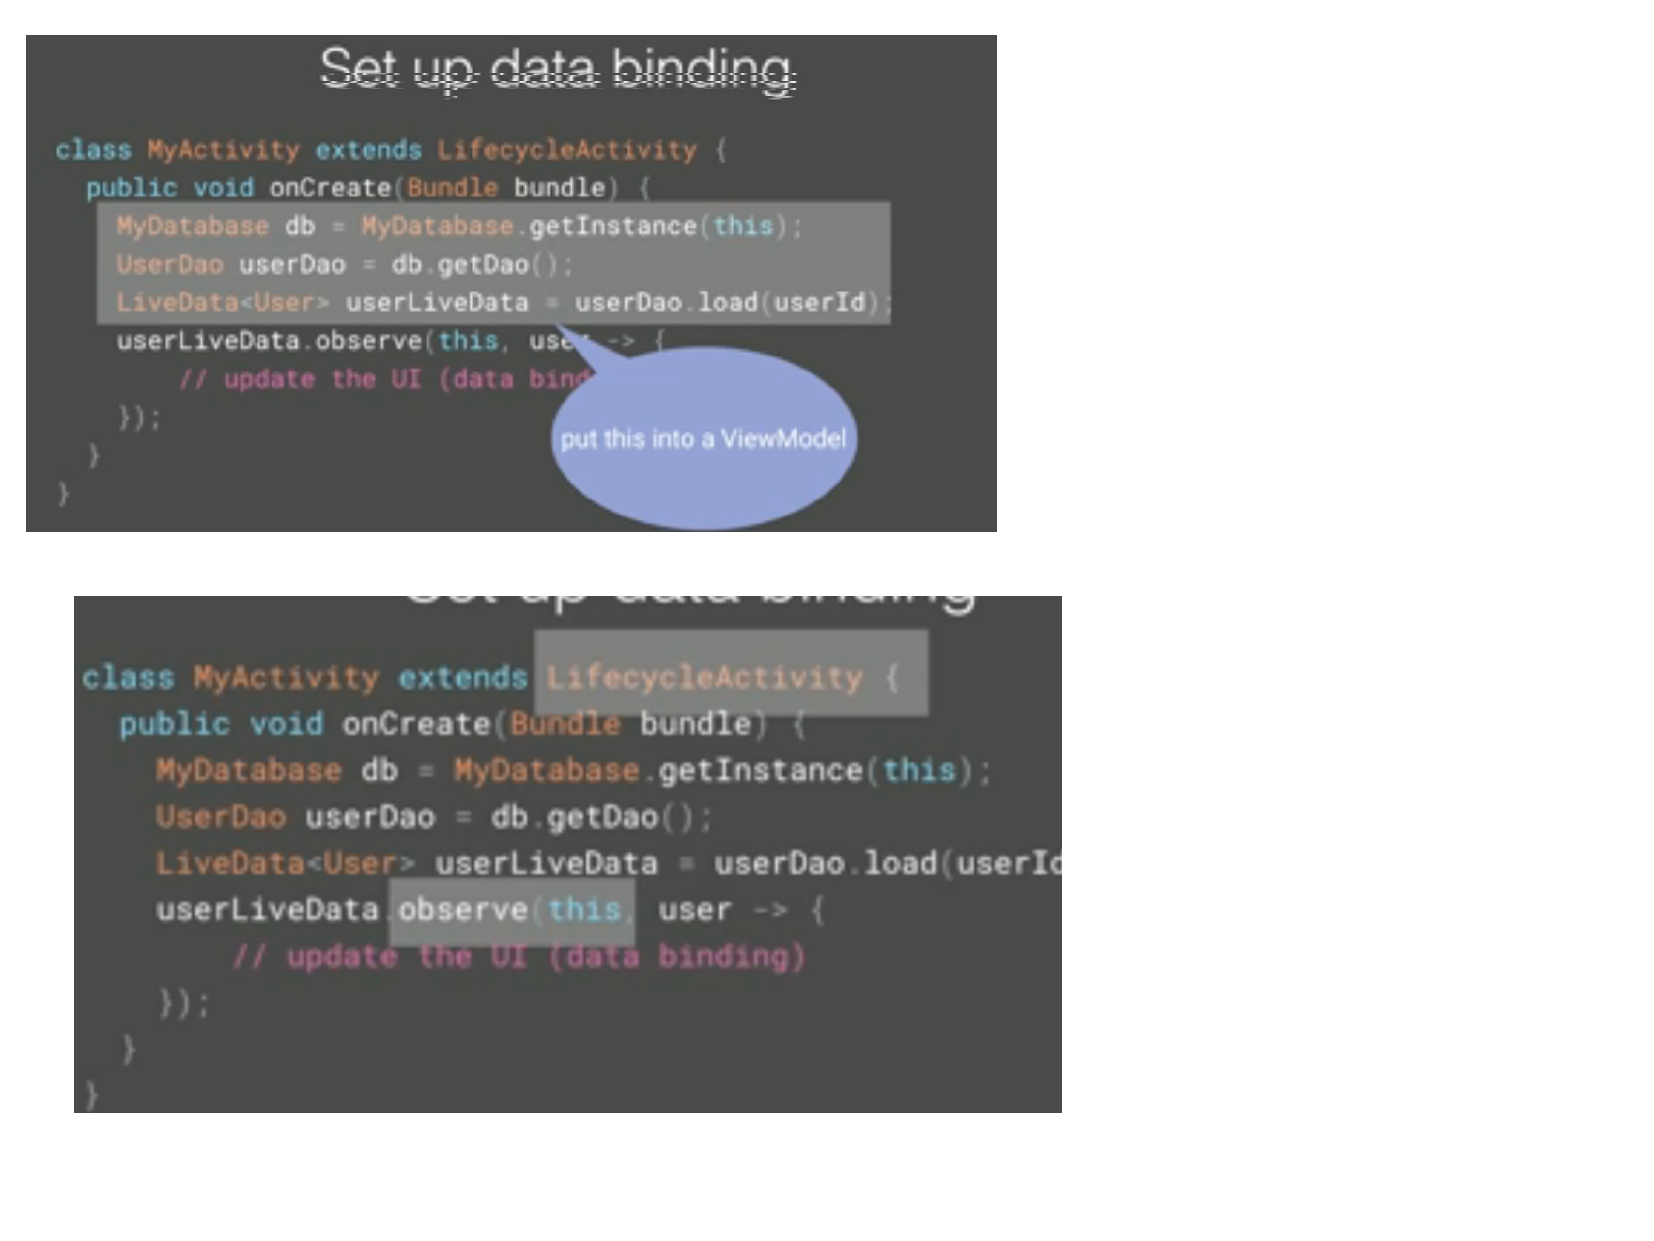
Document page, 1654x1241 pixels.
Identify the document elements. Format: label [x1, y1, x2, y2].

picture [26, 35, 997, 532]
picture [74, 596, 1062, 1113]
